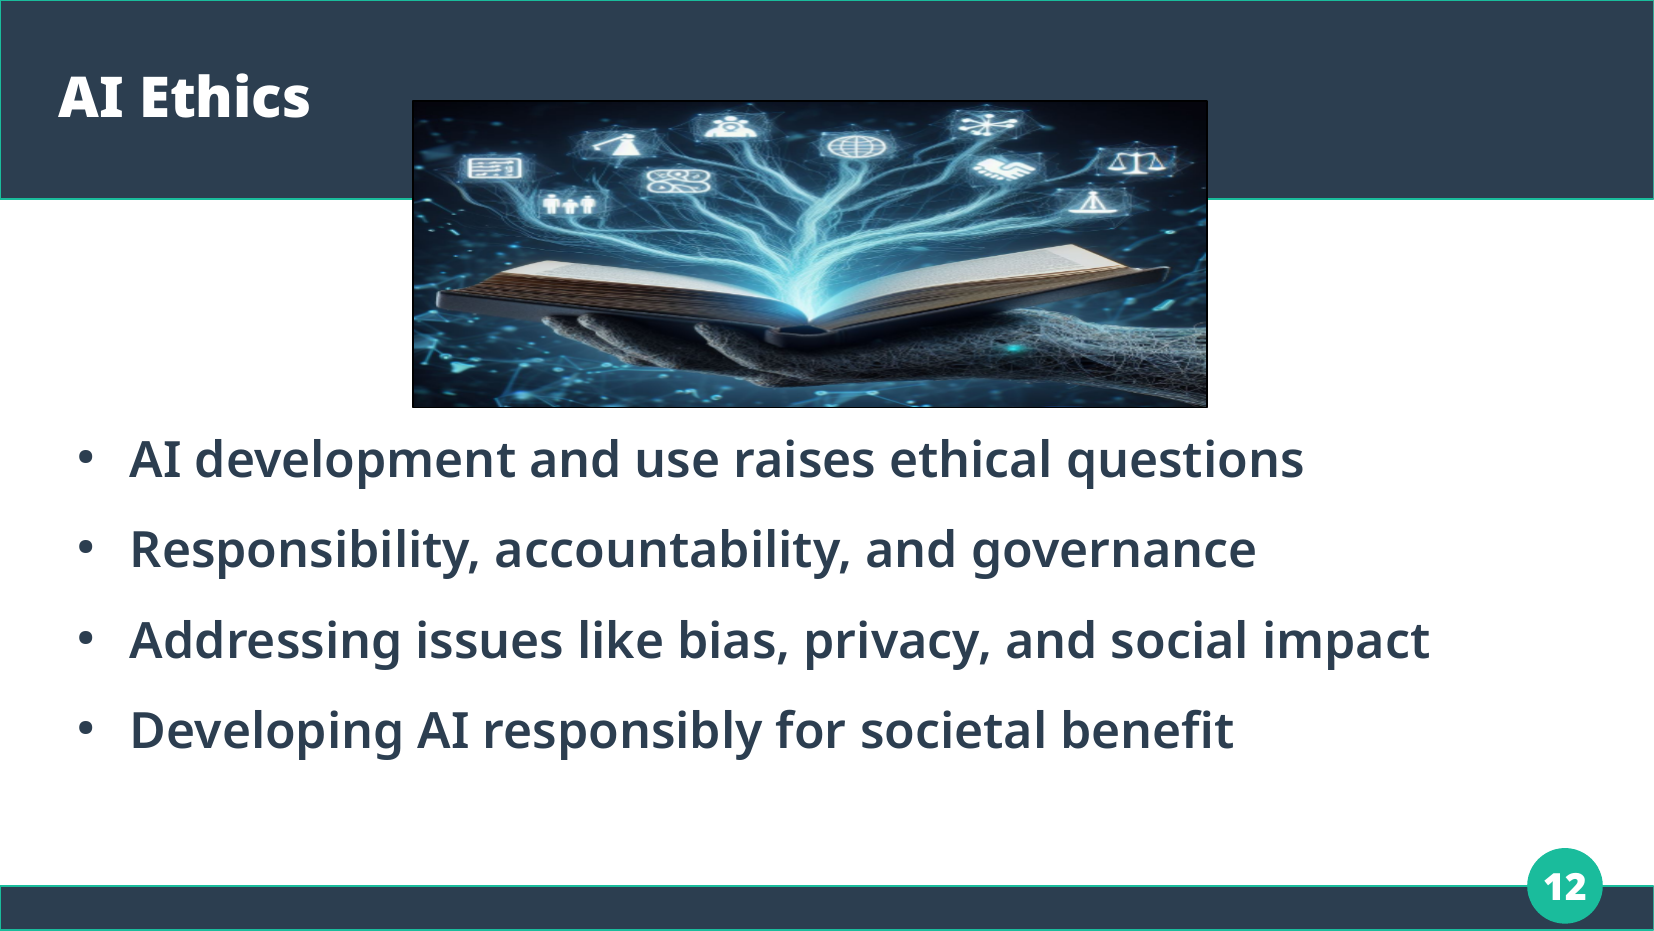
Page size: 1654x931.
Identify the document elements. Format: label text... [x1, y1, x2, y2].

picture [413, 101, 1206, 407]
list AI development and use raises ethical questions Responsibility, accountability, and governance Addressing issues like bias, privacy, and social impact Developing AI responsibly for societal benefit [59, 243, 1595, 864]
title AI Ethics [59, 37, 1595, 156]
